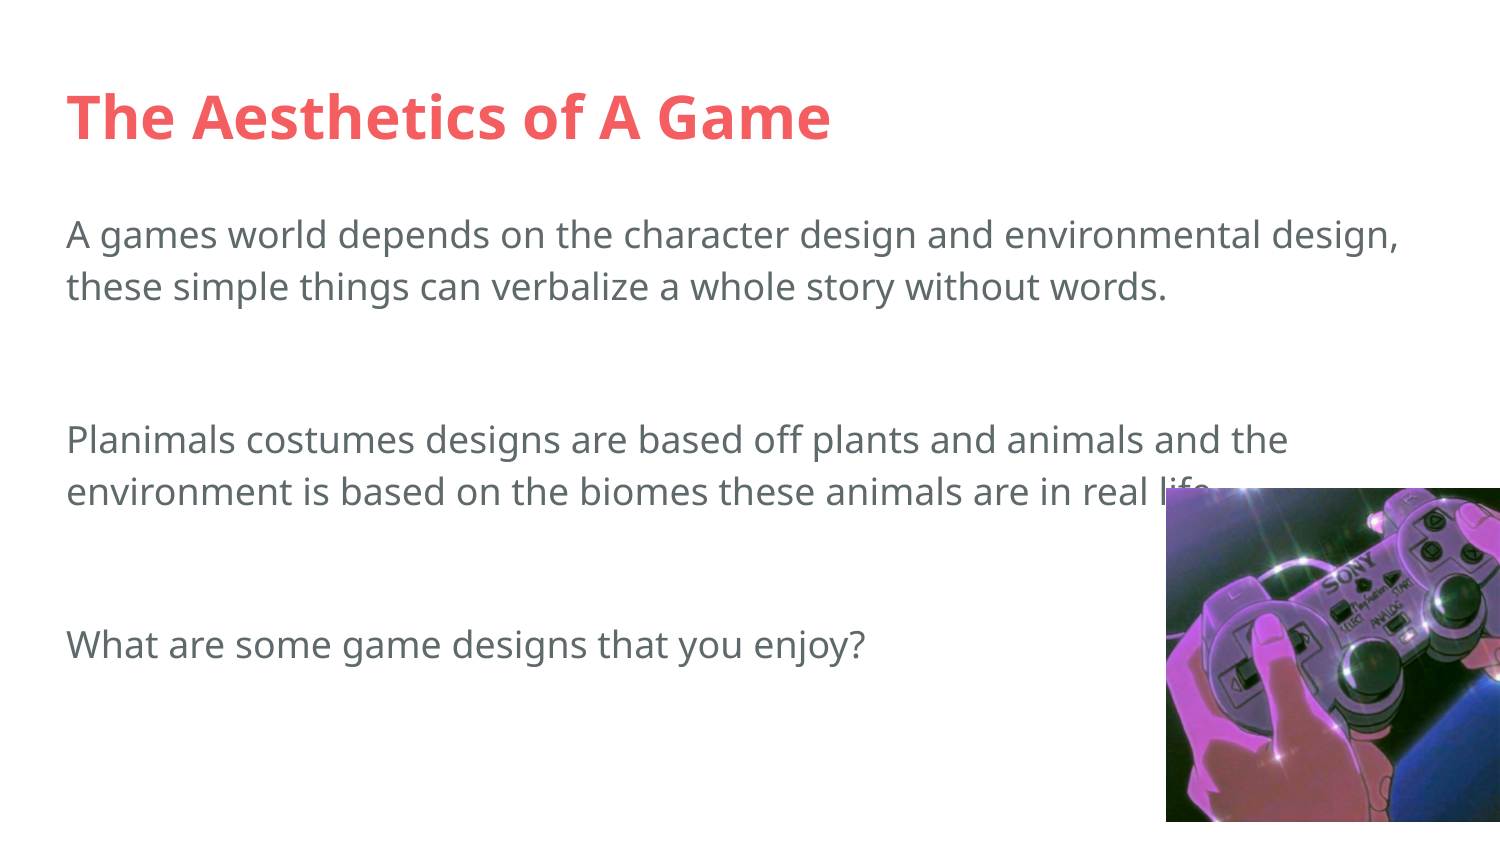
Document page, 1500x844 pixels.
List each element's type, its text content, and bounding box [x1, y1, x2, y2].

title The Aesthetics of A Game [51, 64, 1449, 167]
picture [1166, 488, 1500, 822]
list A games world depends on the character design and environmental design, these simple things can verbalize a whole story without words. Planimals costumes designs are based off plants and animals and the environment is based on the biomes these animals are in real life. What are some game designs that you enjoy? [51, 189, 1449, 750]
